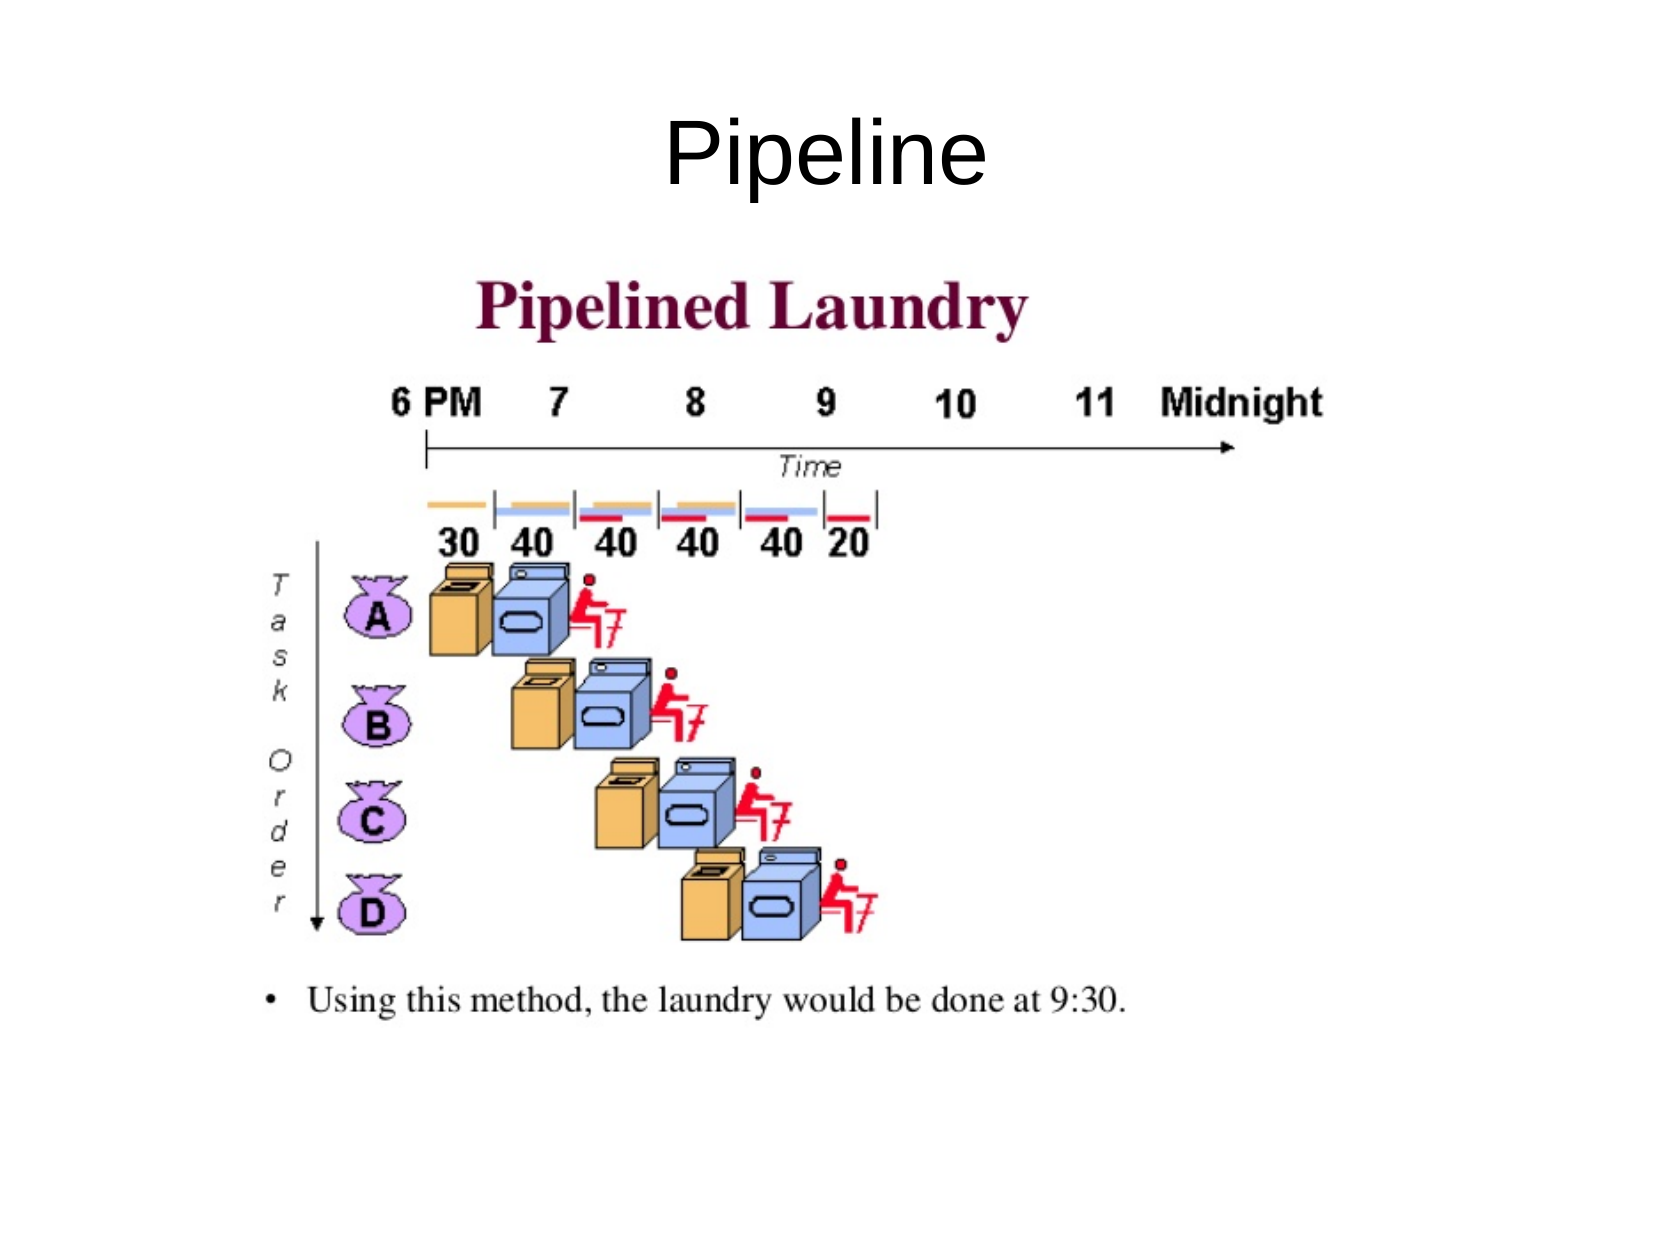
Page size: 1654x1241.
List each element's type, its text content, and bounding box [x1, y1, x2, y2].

picture [206, 233, 1338, 1083]
title Pipeline [82, 49, 1571, 257]
